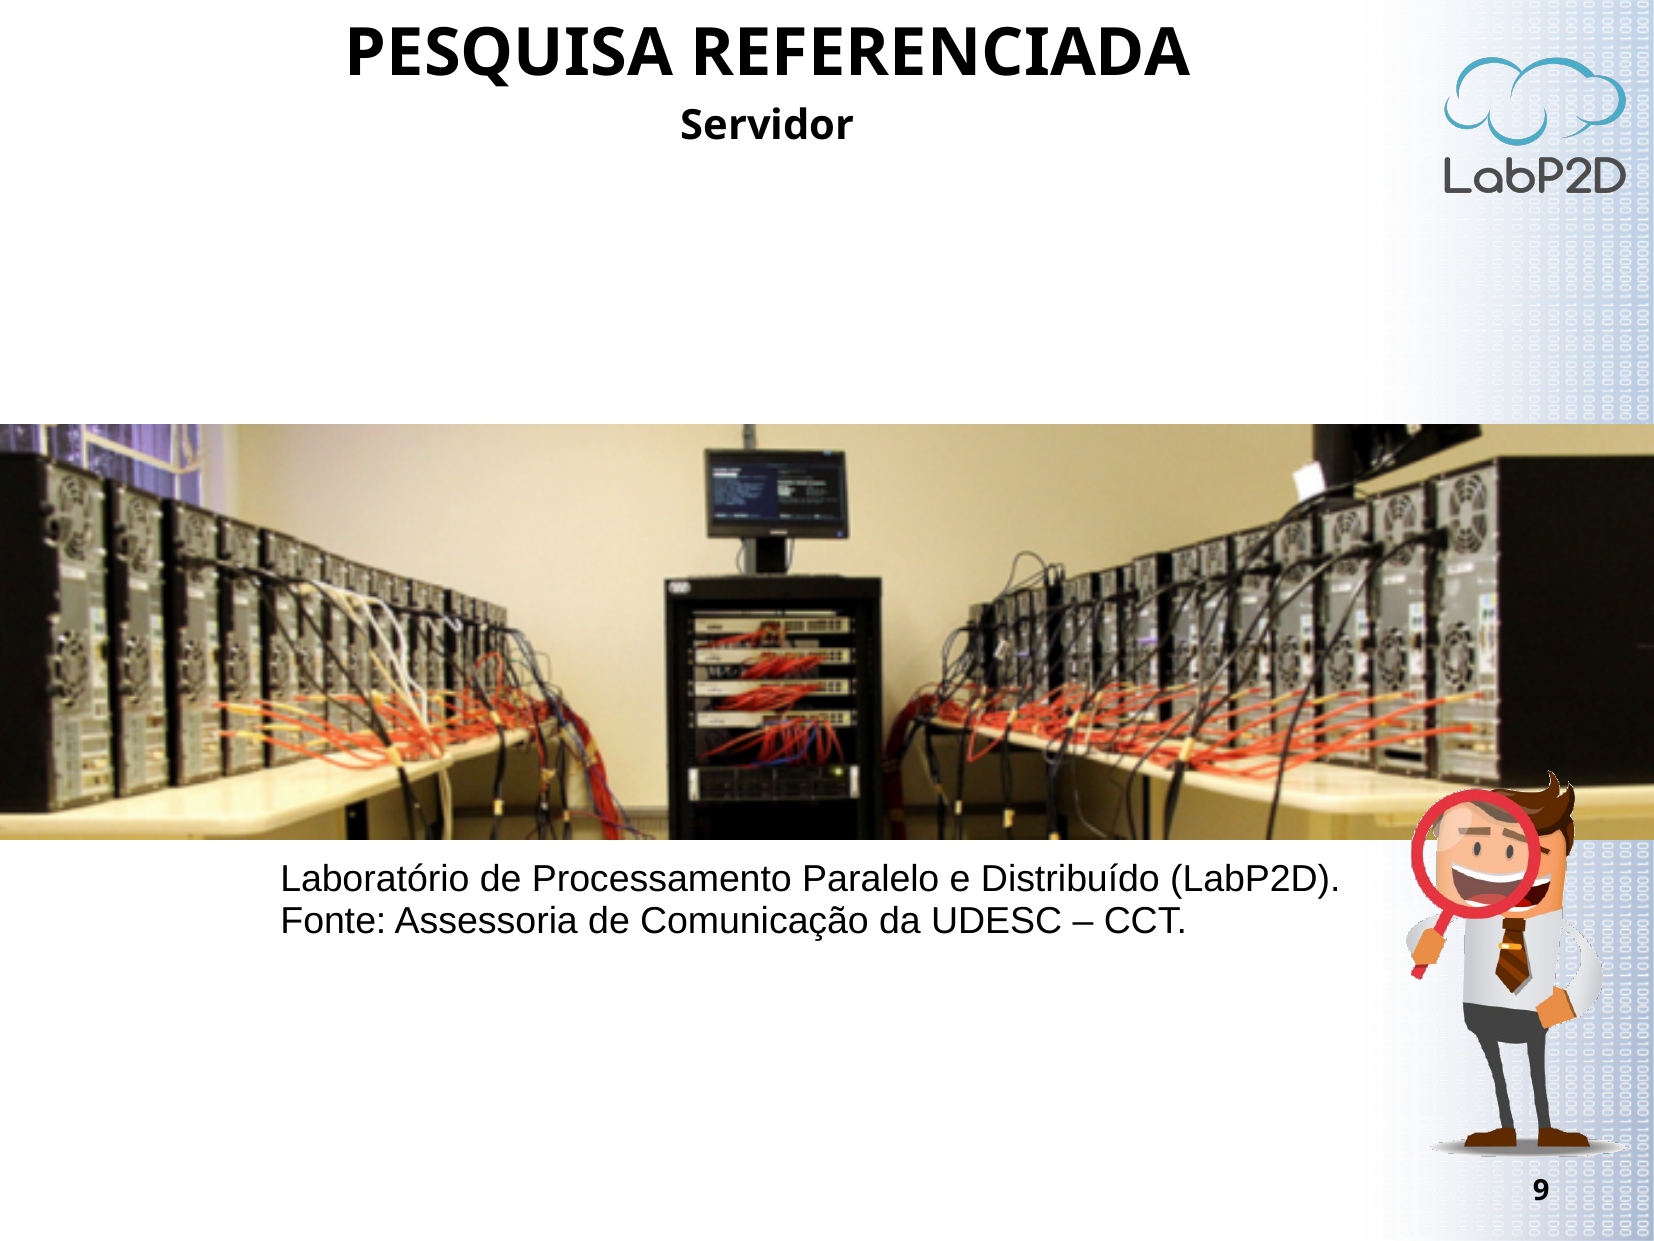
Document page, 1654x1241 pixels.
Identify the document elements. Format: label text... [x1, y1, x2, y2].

text_box Laboratório de Processamento Paralelo e Distribuído (LabP2D). Fonte: Assessoria de Comunicação da UDESC – CCT. [265, 850, 1388, 992]
picture [0, 1, 1654, 1241]
title PESQUISA REFERENCIADA Servidor [82, 19, 1453, 227]
